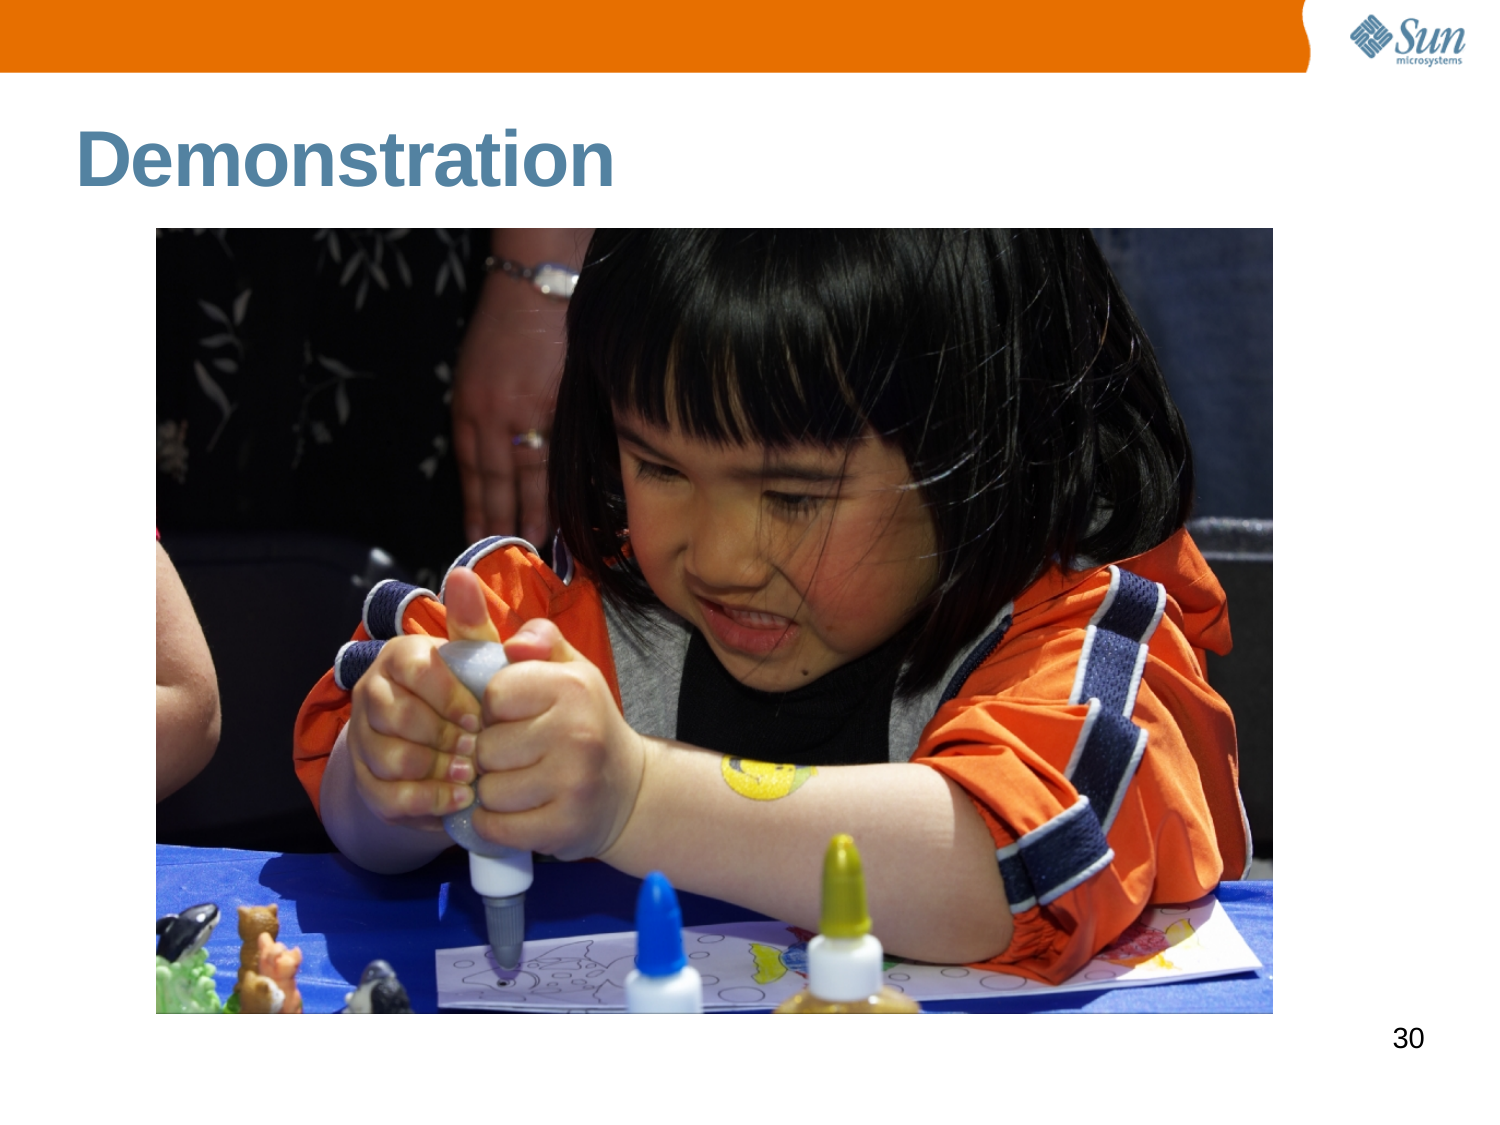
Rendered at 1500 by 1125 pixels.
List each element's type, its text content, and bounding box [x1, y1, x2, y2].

picture [0, 0, 1500, 75]
picture [156, 228, 1273, 1014]
title Demonstration [75, 122, 1438, 228]
